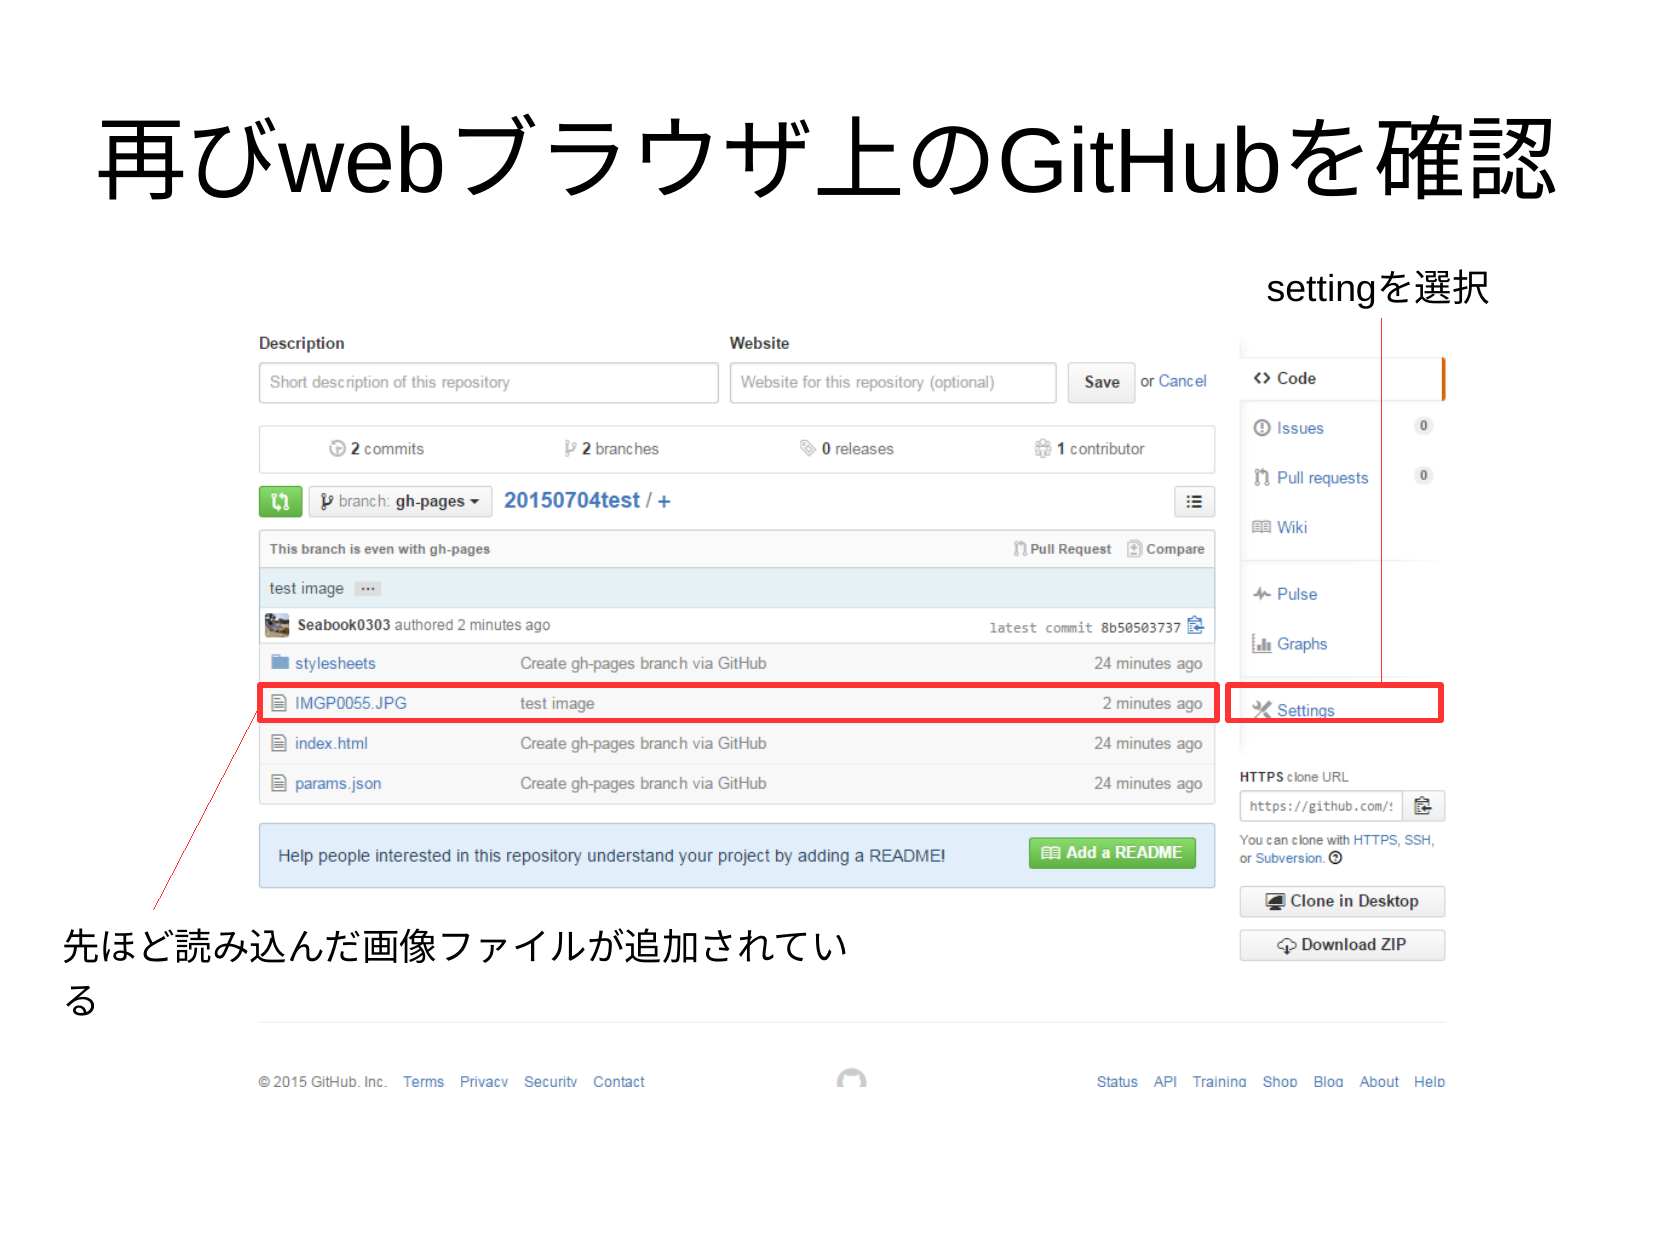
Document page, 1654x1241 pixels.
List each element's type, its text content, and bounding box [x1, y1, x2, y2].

text_box 先ほど読み込んだ画像ファイルが追加されている [47, 909, 886, 962]
title 再びwebブラウザ上のGitHubを確認 [82, 49, 1571, 257]
picture [35, 318, 1613, 1087]
picture [1231, 688, 1438, 718]
text_box settingを選択 [1251, 250, 1512, 308]
